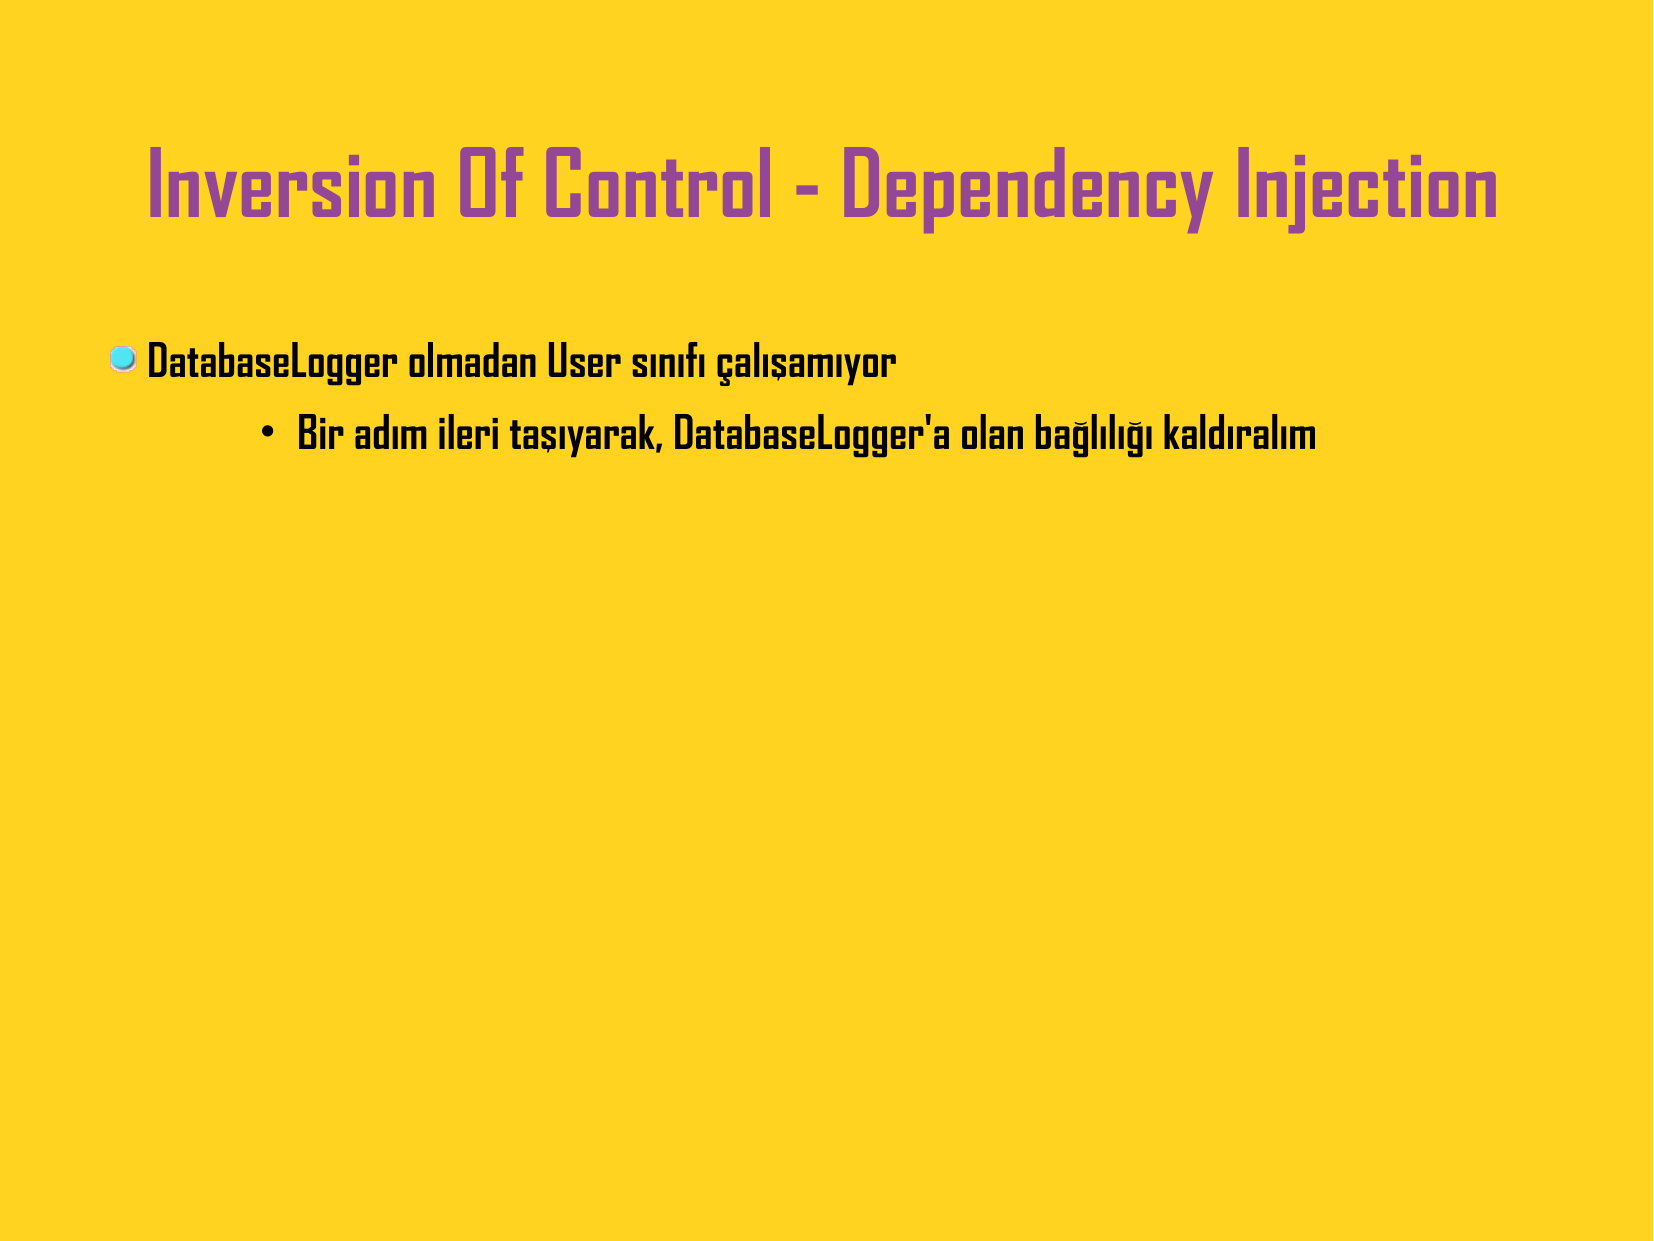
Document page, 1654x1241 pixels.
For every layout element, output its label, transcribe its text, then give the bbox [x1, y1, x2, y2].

text_box DatabaseLogger olmadan User sınıfı çalışamıyor Bir adım ileri taşıyarak, DatabaseLogger'a olan bağlılığı kaldıralım [94, 253, 1330, 467]
text_box Inversion Of Control - Dependency Injection [131, 118, 1522, 244]
